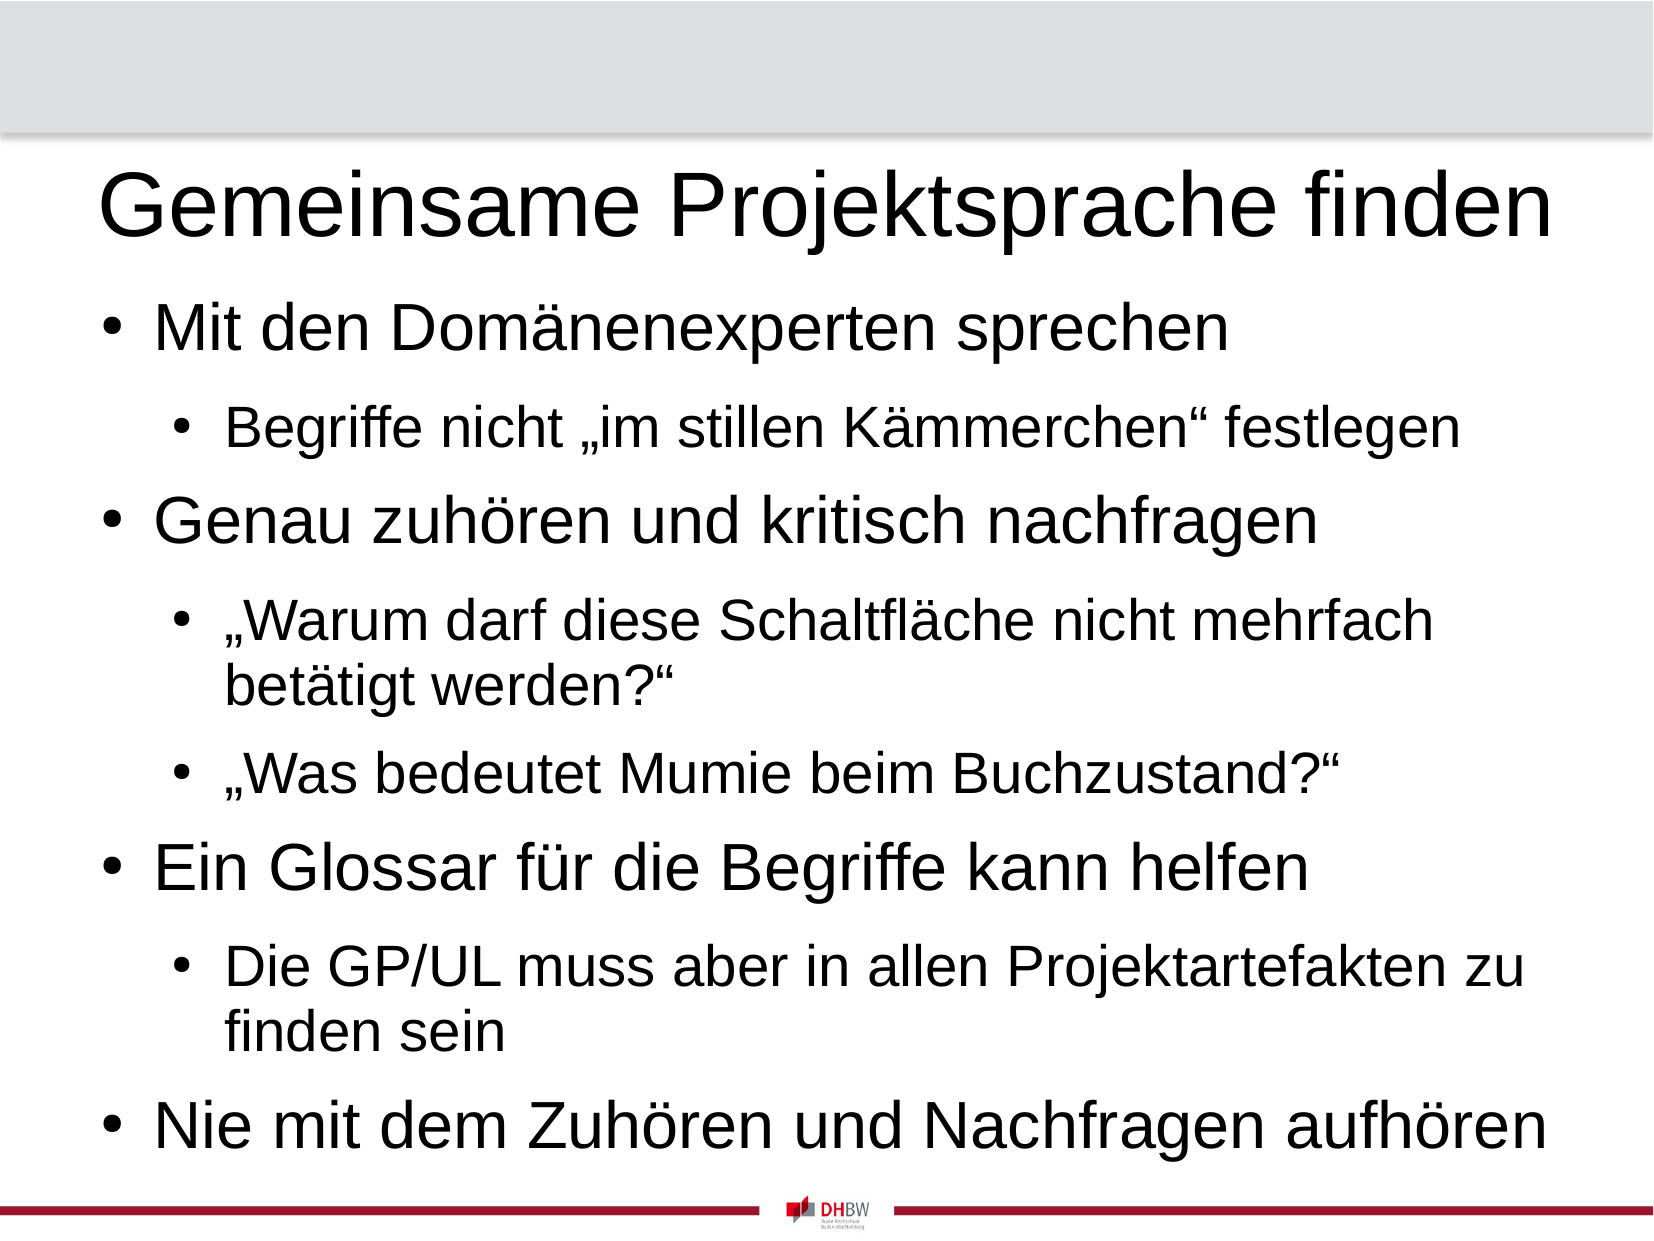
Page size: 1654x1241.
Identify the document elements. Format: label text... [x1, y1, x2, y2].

title Gemeinsame Projektsprache finden [82, 147, 1571, 257]
list Mit den Domänenexperten sprechen Begriffe nicht „im stillen Kämmerchen“ festlegen Genau zuhören und kritisch nachfragen „Warum darf diese Schaltfläche nicht mehrfach betätigt werden?“ „Was bedeutet Mumie beim Buchzustand?“ Ein Glossar für die Begriffe kann helfen Die GP/UL muss aber in allen Projektartefakten zu finden sein Nie mit dem Zuhören und Nachfragen aufhören [82, 290, 1571, 1163]
picture [0, 1, 1654, 1237]
